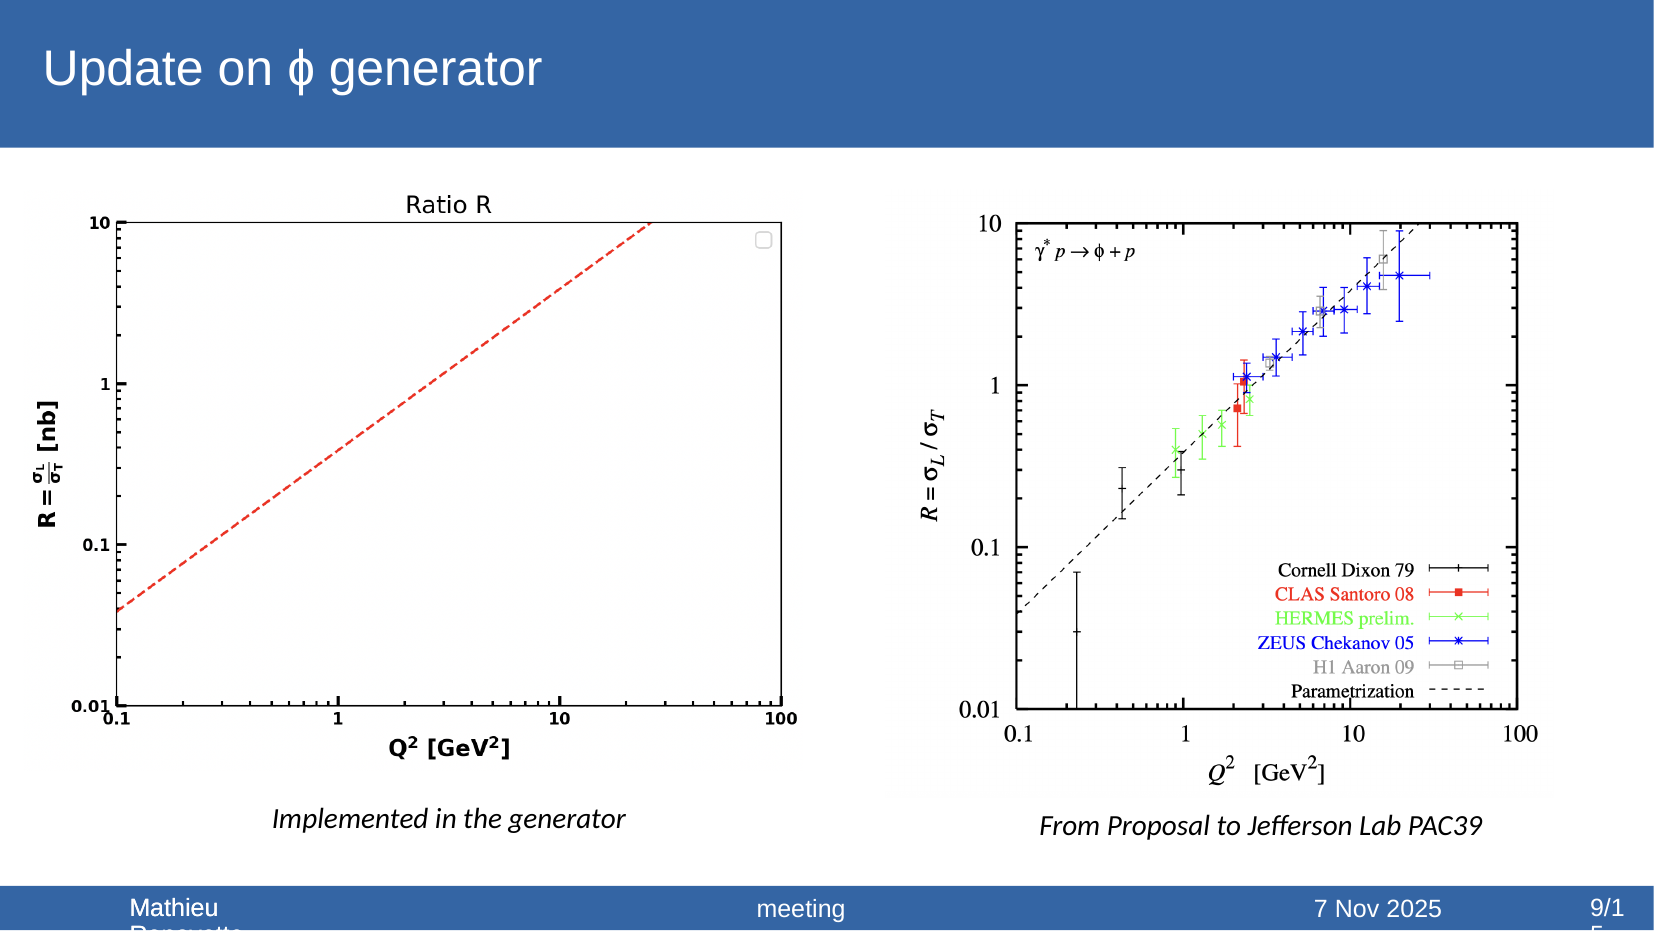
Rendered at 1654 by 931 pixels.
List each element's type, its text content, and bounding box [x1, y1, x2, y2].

picture [23, 191, 803, 771]
text_box 7 Nov 2025 [1299, 887, 1536, 931]
text_box [0, 0, 1654, 148]
picture [885, 189, 1554, 798]
text_box [226, 885, 1592, 931]
text_box [0, 885, 131, 931]
text_box Update on ɸ generator [27, 32, 886, 106]
text_box 9/15 [1575, 885, 1654, 930]
text_box meeting [734, 887, 953, 931]
text_box Mathieu Ronayette [114, 885, 355, 929]
text_box Implemented in the generator [256, 791, 657, 843]
text_box From Proposal to Jeﬀerson Lab PAC39 [1024, 799, 1536, 850]
